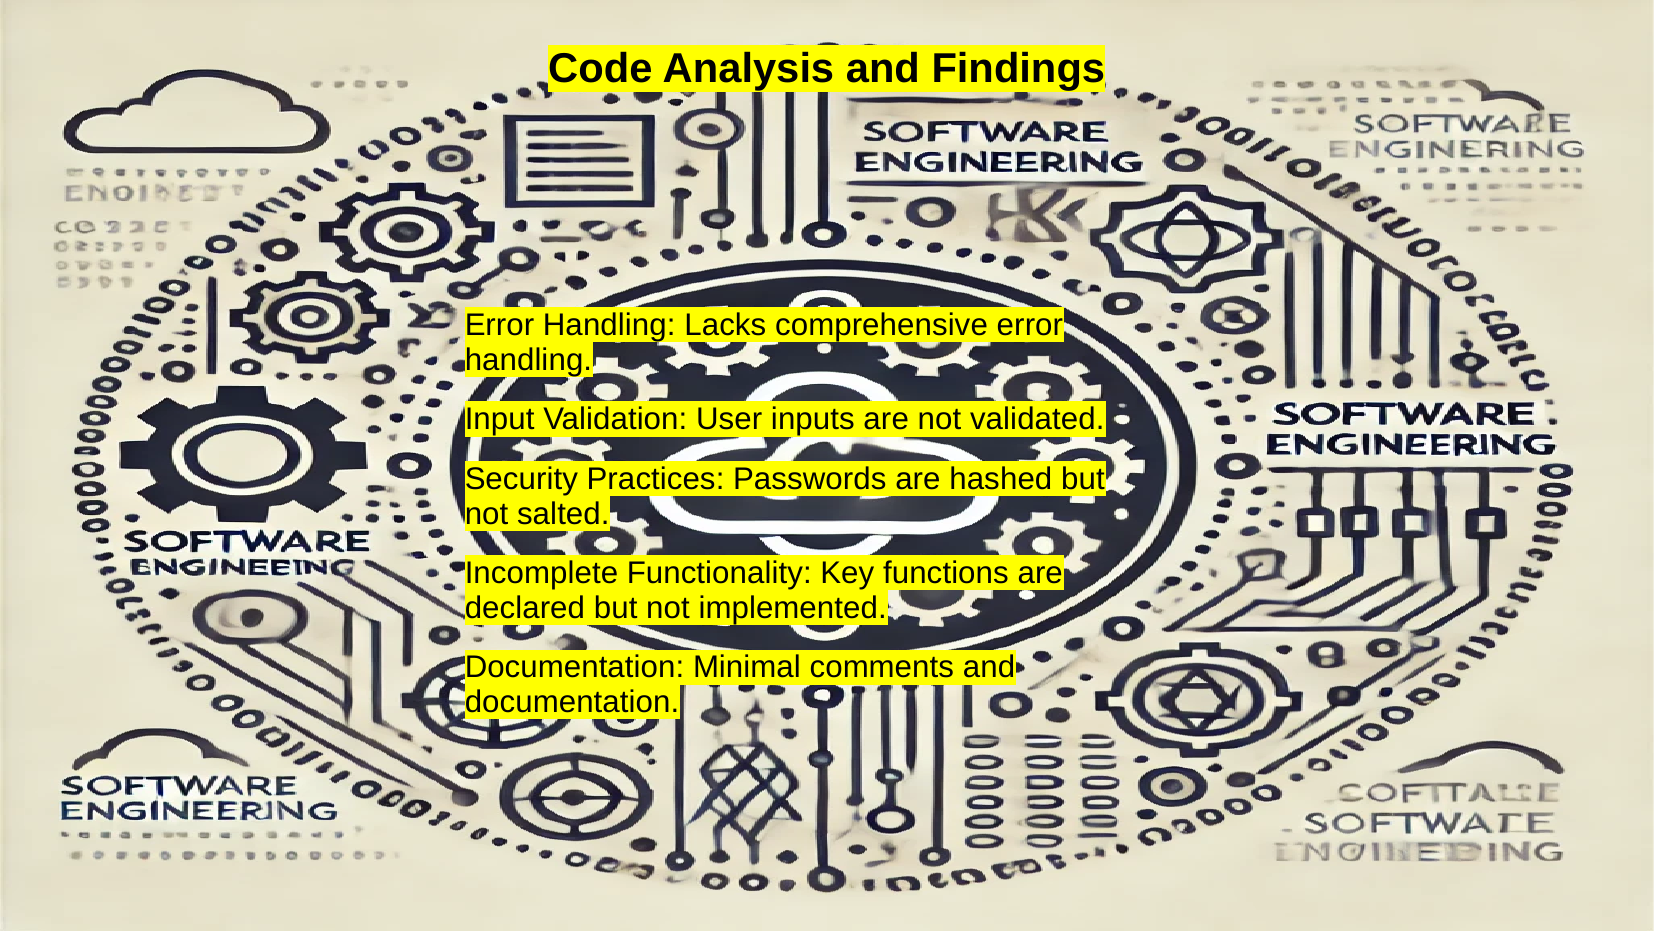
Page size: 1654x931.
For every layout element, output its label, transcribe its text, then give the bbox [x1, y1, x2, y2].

picture [0, 0, 1654, 931]
title Code Analysis and Findings [296, 37, 1571, 193]
text_box [0, 4, 296, 301]
text_box Error Handling: Lacks comprehensive error handling. Input Validation: User inputs are not validated. Security Practices: Passwords are hashed but not salted. Incomplete Functionality: Key functions are declared but not implemented. Documentation: Minimal comments and documentation. [450, 300, 1161, 831]
